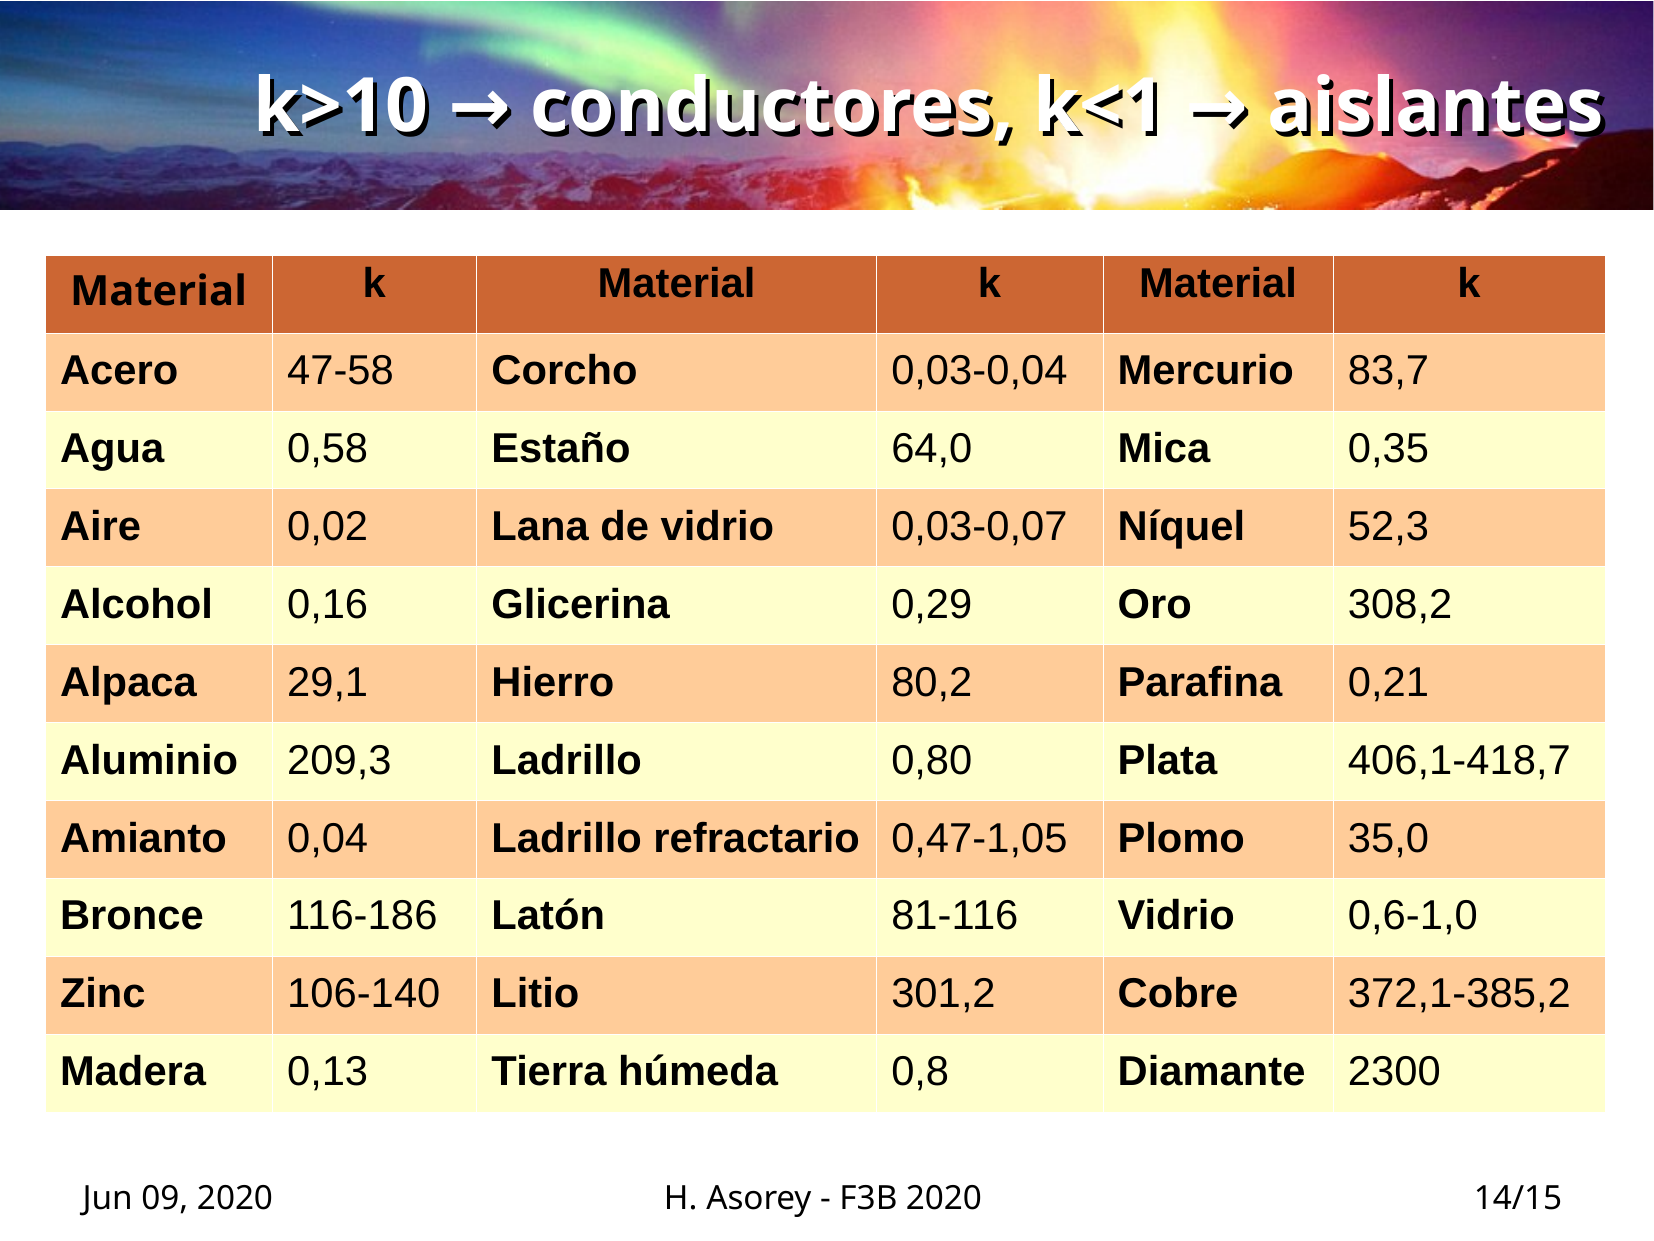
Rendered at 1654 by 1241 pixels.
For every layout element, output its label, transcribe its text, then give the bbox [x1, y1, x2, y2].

table_cell 80,2 [877, 645, 1103, 722]
table_cell Latón [477, 879, 876, 956]
table_cell 81-116 [877, 879, 1103, 956]
table_cell Plomo [1104, 801, 1333, 878]
table_cell 0,04 [273, 801, 476, 878]
table_cell 0,16 [273, 567, 476, 644]
table_cell Vidrio [1104, 879, 1333, 956]
table_cell 47-58 [273, 334, 476, 411]
table_cell 83,7 [1334, 334, 1605, 411]
picture [0, 1, 1654, 210]
table_cell Mercurio [1104, 334, 1333, 411]
title k>10 → conductores, k<1 → aislantes [45, 15, 1606, 191]
table_cell 0,35 [1334, 412, 1605, 488]
table_cell 0,6-1,0 [1334, 879, 1605, 956]
table_cell 52,3 [1334, 489, 1605, 566]
table_cell Ladrillo [477, 723, 876, 800]
table_cell Zinc [46, 957, 272, 1034]
table_cell Alpaca [46, 645, 272, 722]
table_cell 0,29 [877, 567, 1103, 644]
table_cell 0,13 [273, 1035, 476, 1112]
table_cell Hierro [477, 645, 876, 722]
table_cell Níquel [1104, 489, 1333, 566]
table_cell 116-186 [273, 879, 476, 956]
table_cell 0,8 [877, 1035, 1103, 1112]
table_cell 0,21 [1334, 645, 1605, 722]
table_cell Cobre [1104, 957, 1333, 1034]
table_cell Aluminio [46, 723, 272, 800]
table_header k [273, 256, 476, 333]
table_cell 0,58 [273, 412, 476, 488]
table_cell Litio [477, 957, 876, 1034]
table_cell 0,03-0,07 [877, 489, 1103, 566]
table_cell 209,3 [273, 723, 476, 800]
table_cell 0,03-0,04 [877, 334, 1103, 411]
table_cell Diamante [1104, 1035, 1333, 1112]
table_header k [1334, 256, 1605, 333]
table_cell Parafina [1104, 645, 1333, 722]
table_cell Acero [46, 334, 272, 411]
table_header Material [1104, 256, 1333, 333]
table_cell 29,1 [273, 645, 476, 722]
table_cell 0,80 [877, 723, 1103, 800]
table_cell 35,0 [1334, 801, 1605, 878]
table_cell Aire [46, 489, 272, 566]
table_cell Corcho [477, 334, 876, 411]
table_cell 372,1-385,2 [1334, 957, 1605, 1034]
table_cell Glicerina [477, 567, 876, 644]
table_cell Agua [46, 412, 272, 488]
table_cell Bronce [46, 879, 272, 956]
table_cell Madera [46, 1035, 272, 1112]
table_cell Amianto [46, 801, 272, 878]
table_cell 301,2 [877, 957, 1103, 1034]
table_header Material [46, 256, 272, 333]
table_cell Ladrillo refractario [477, 801, 876, 878]
table_cell 64,0 [877, 412, 1103, 488]
table_cell 308,2 [1334, 567, 1605, 644]
table_cell Oro [1104, 567, 1333, 644]
table_cell Alcohol [46, 567, 272, 644]
table_cell Mica [1104, 412, 1333, 488]
table_header Material [477, 256, 876, 333]
table_cell 2300 [1334, 1035, 1605, 1112]
table_cell Estaño [477, 412, 876, 488]
table_cell 0,02 [273, 489, 476, 566]
table_cell 406,1-418,7 [1334, 723, 1605, 800]
table_header k [877, 256, 1103, 333]
table_cell Tierra húmeda [477, 1035, 876, 1112]
table_cell Plata [1104, 723, 1333, 800]
table_cell 106-140 [273, 957, 476, 1034]
table_cell 0,47-1,05 [877, 801, 1103, 878]
table_cell Lana de vidrio [477, 489, 876, 566]
